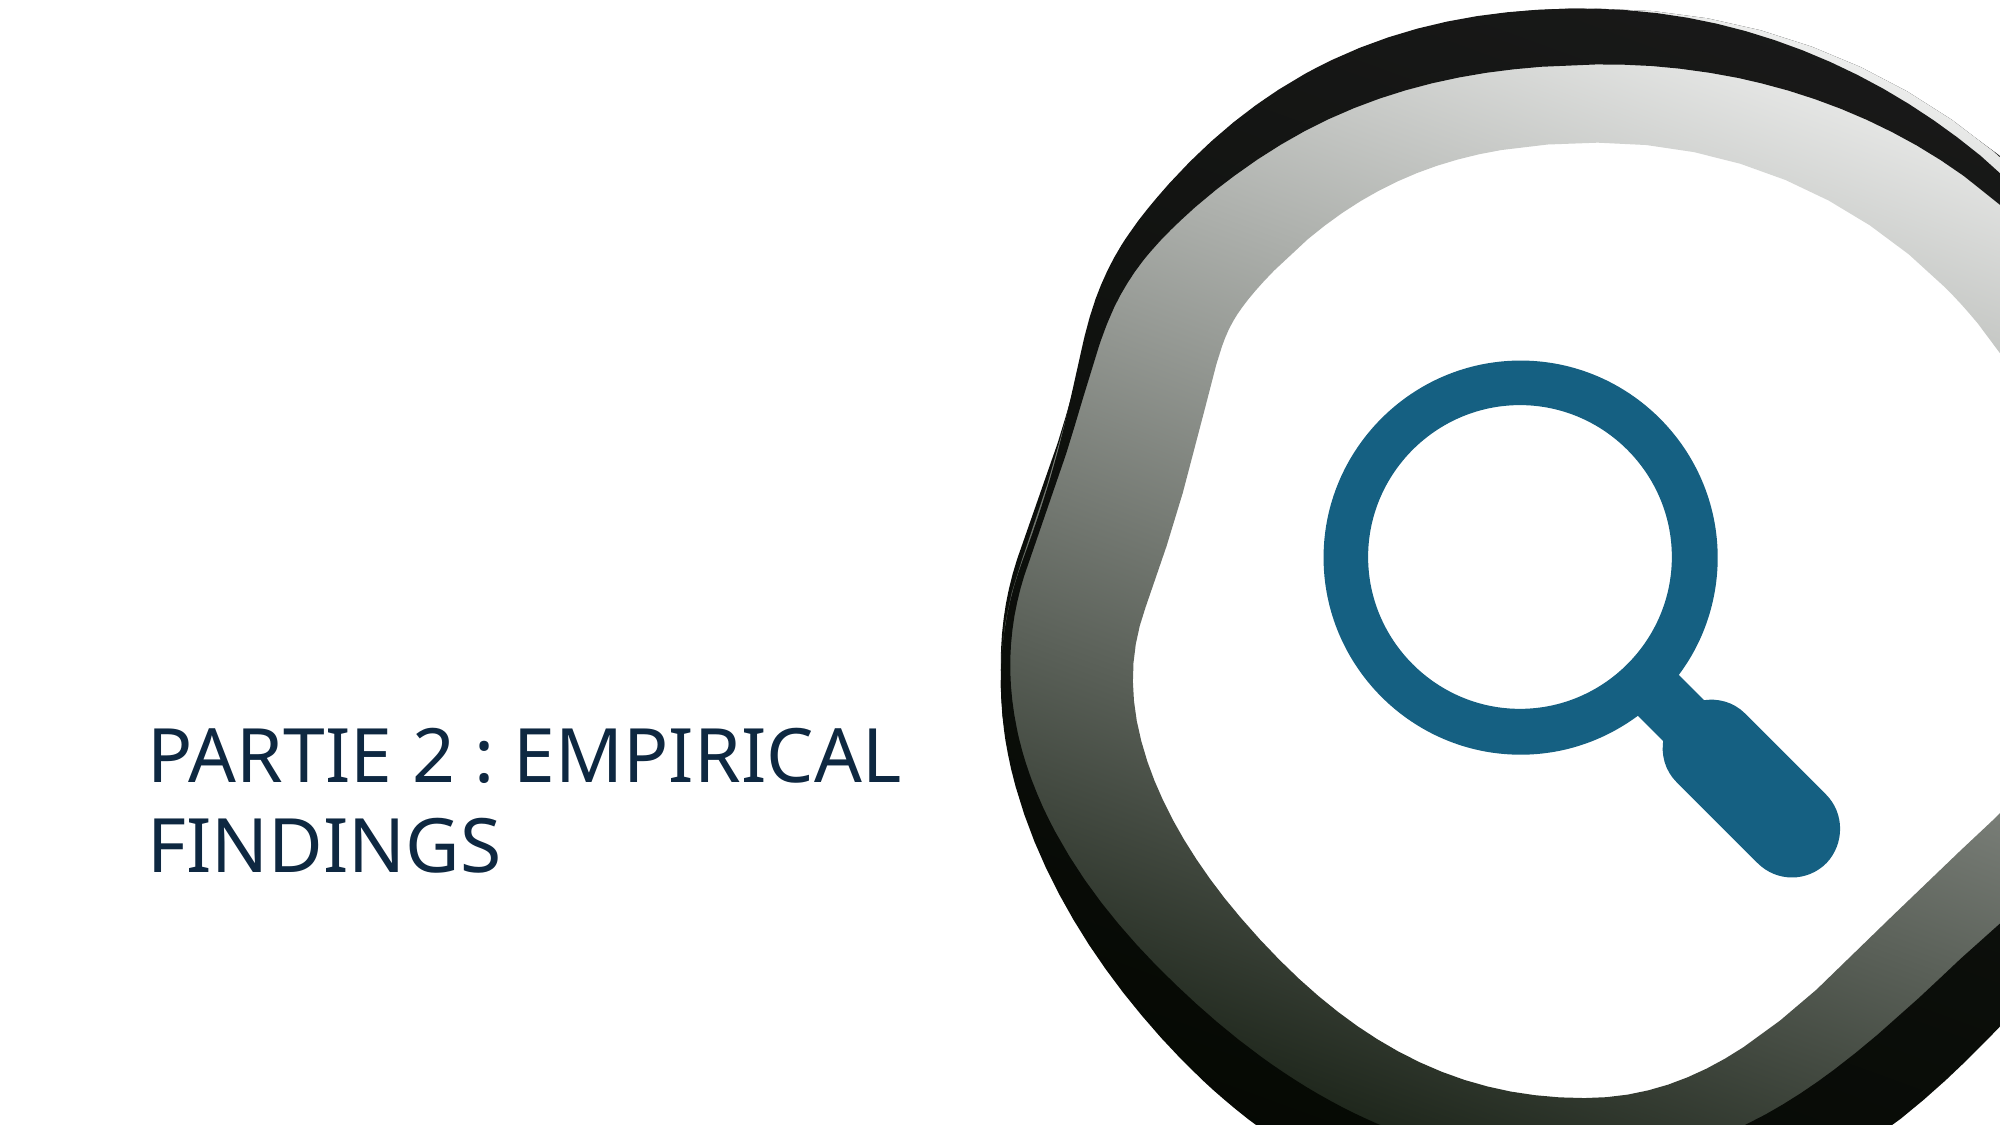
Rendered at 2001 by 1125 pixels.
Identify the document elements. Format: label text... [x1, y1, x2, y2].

title PARTIE 2 : EMPIRICAL FINDINGS [131, 700, 921, 913]
text_box [0, 0, 2000, 1125]
picture [1267, 304, 1895, 932]
